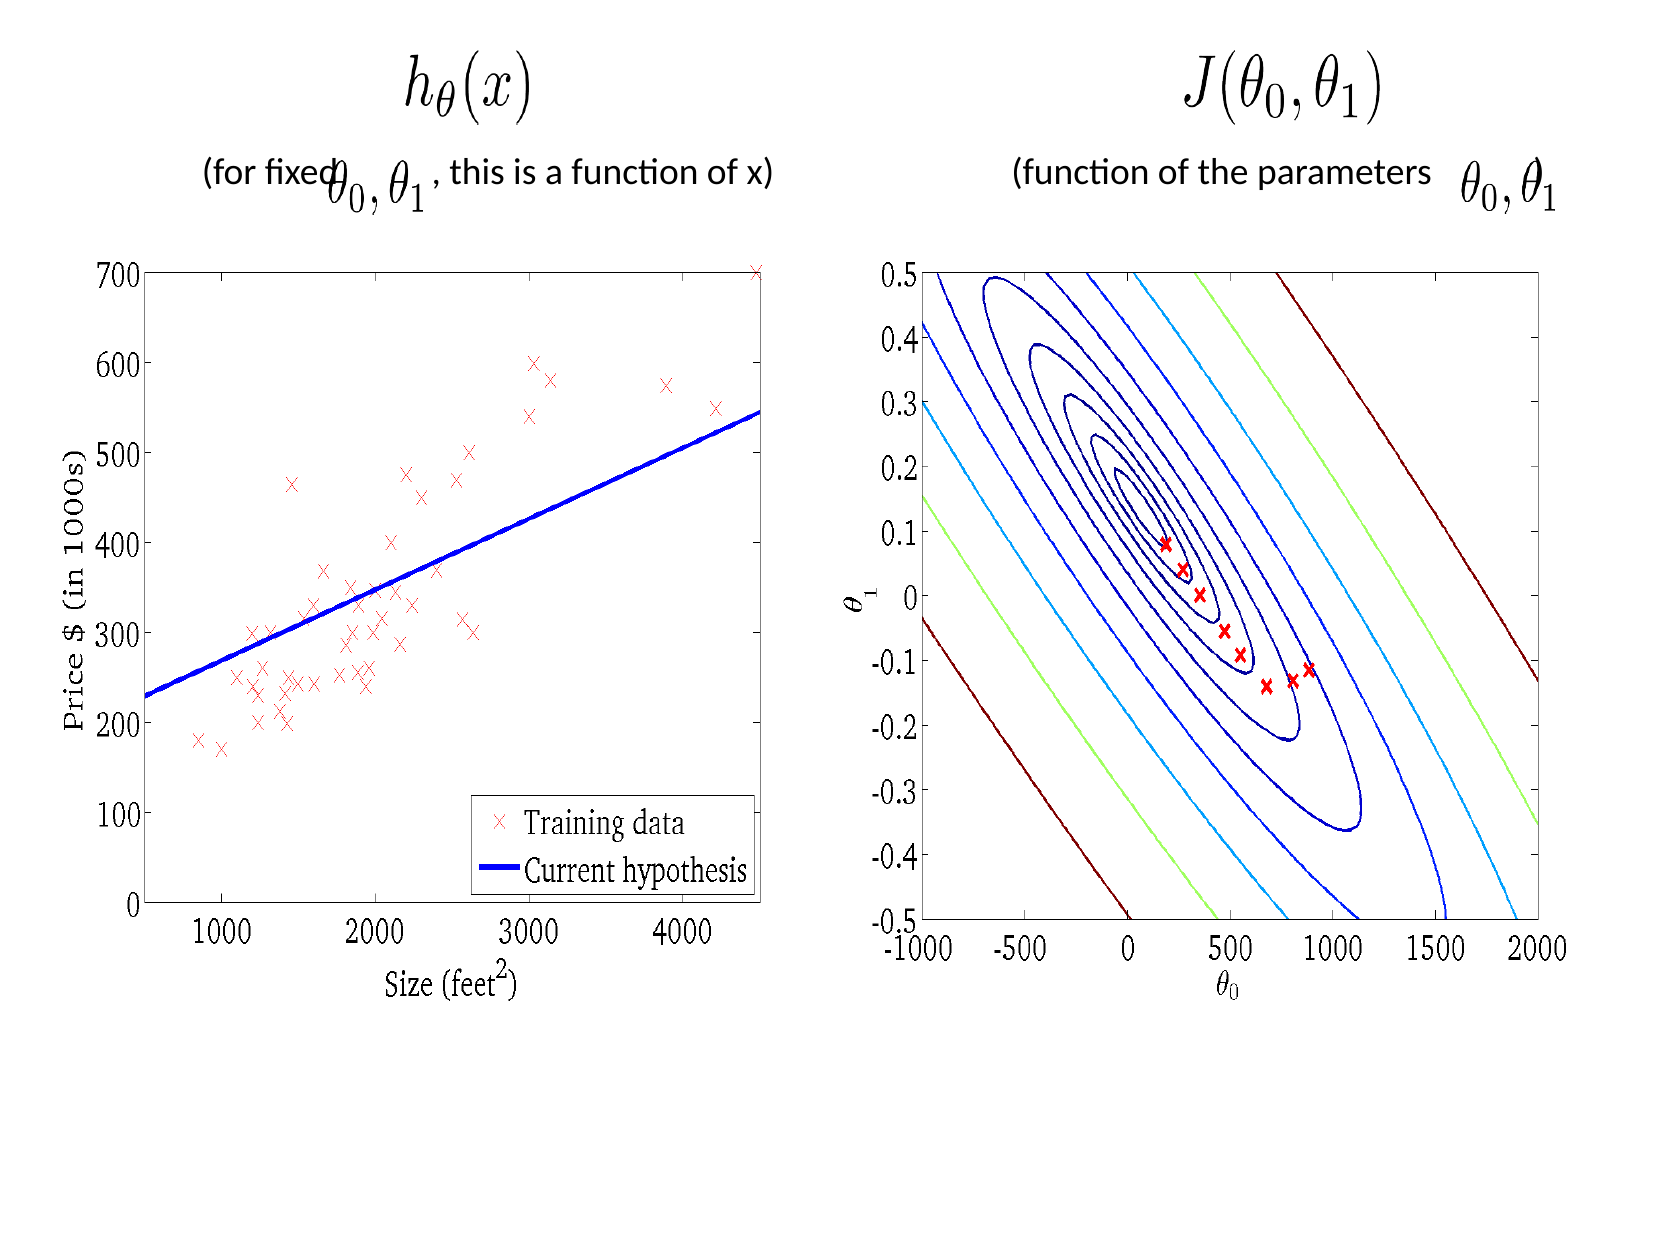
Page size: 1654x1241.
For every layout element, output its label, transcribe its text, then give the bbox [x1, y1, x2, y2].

picture [405, 50, 529, 125]
text_box (function of the parameters ) [996, 139, 1561, 200]
text_box (for fixed , this is a function of x) [187, 139, 791, 200]
picture [1184, 50, 1380, 125]
picture [41, 160, 1613, 1006]
